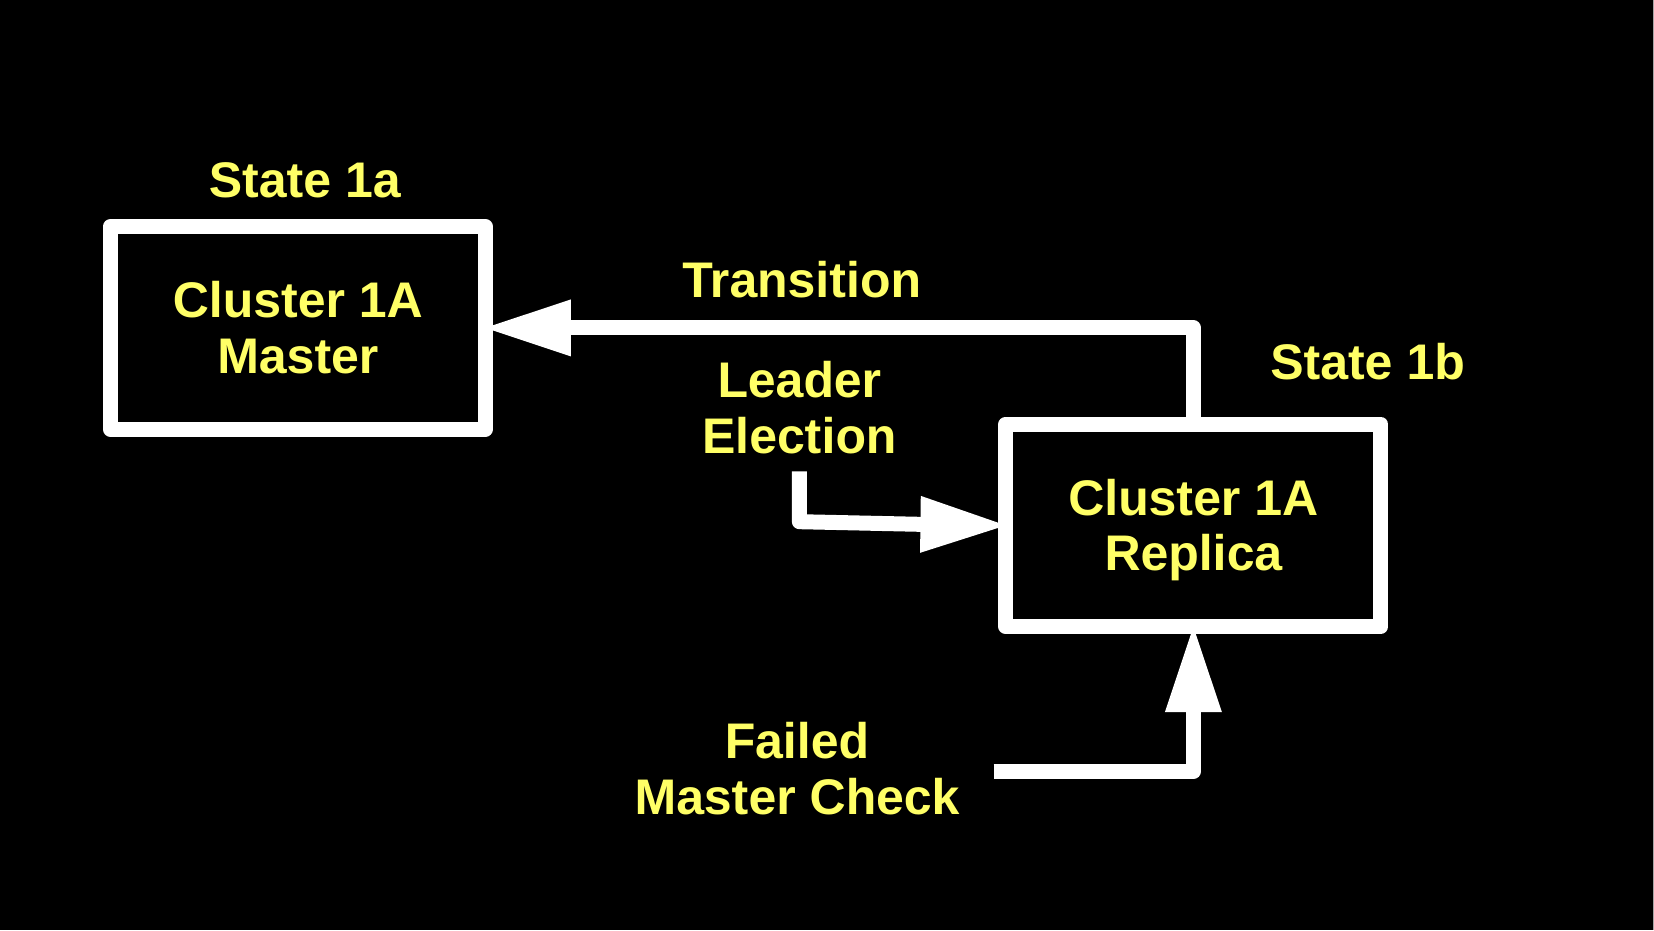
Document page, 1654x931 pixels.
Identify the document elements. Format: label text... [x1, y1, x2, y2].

text_box Failed Master Check [600, 706, 994, 837]
text_box Cluster 1A Replica [1005, 424, 1381, 627]
text_box Cluster 1A Master [110, 226, 486, 430]
text_box Leader Election [659, 345, 940, 472]
text_box State 1a [164, 144, 445, 216]
text_box State 1b [1227, 326, 1508, 398]
text_box Transition [661, 244, 942, 316]
